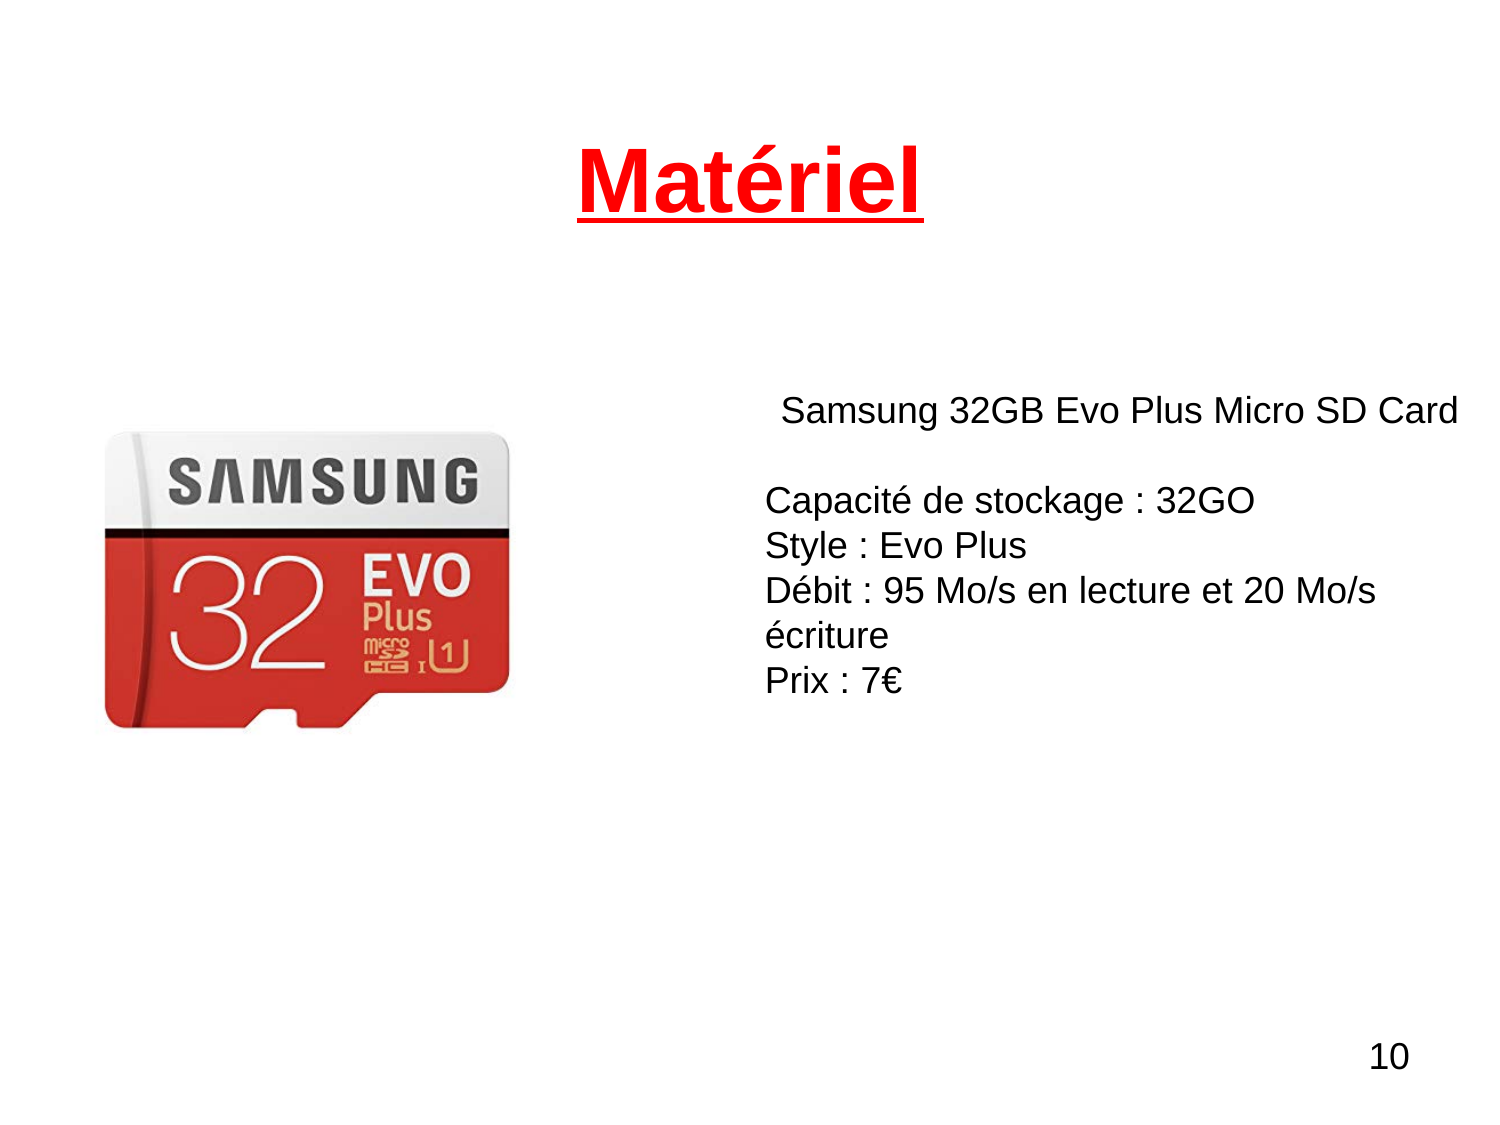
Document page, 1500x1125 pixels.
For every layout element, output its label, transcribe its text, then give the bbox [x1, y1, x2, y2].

picture [41, 314, 573, 846]
text_box Samsung 32GB Evo Plus Micro SD Card Capacité de stockage : 32GO Style : Evo Plus Débit : 95 Mo/s en lecture et 20 Mo/s écriture Prix : 7€ [750, 377, 1500, 754]
text_box Matériel [0, 113, 1500, 239]
